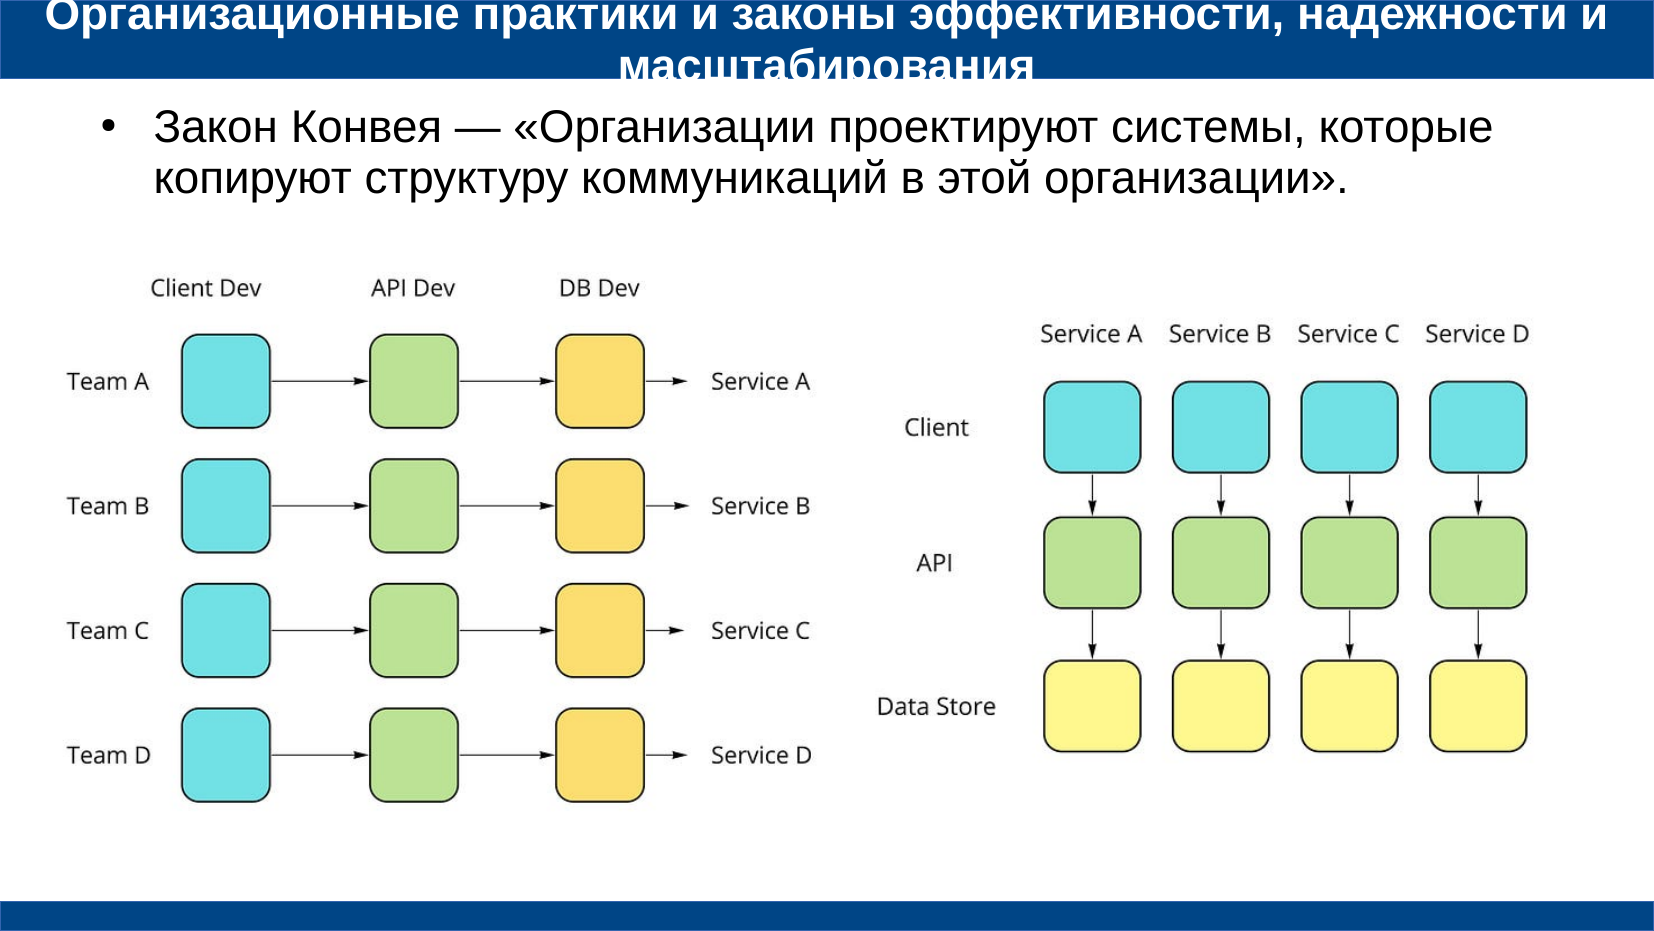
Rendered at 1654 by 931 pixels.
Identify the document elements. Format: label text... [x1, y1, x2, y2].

list Закон Конвея — «Организации проектируют системы, которые копируют структуру коммуникаций в этой организации». [82, 101, 1571, 299]
picture [45, 254, 1640, 841]
title Организационные практики и законы эффективности, надежности и масштабирования [0, 0, 1654, 91]
